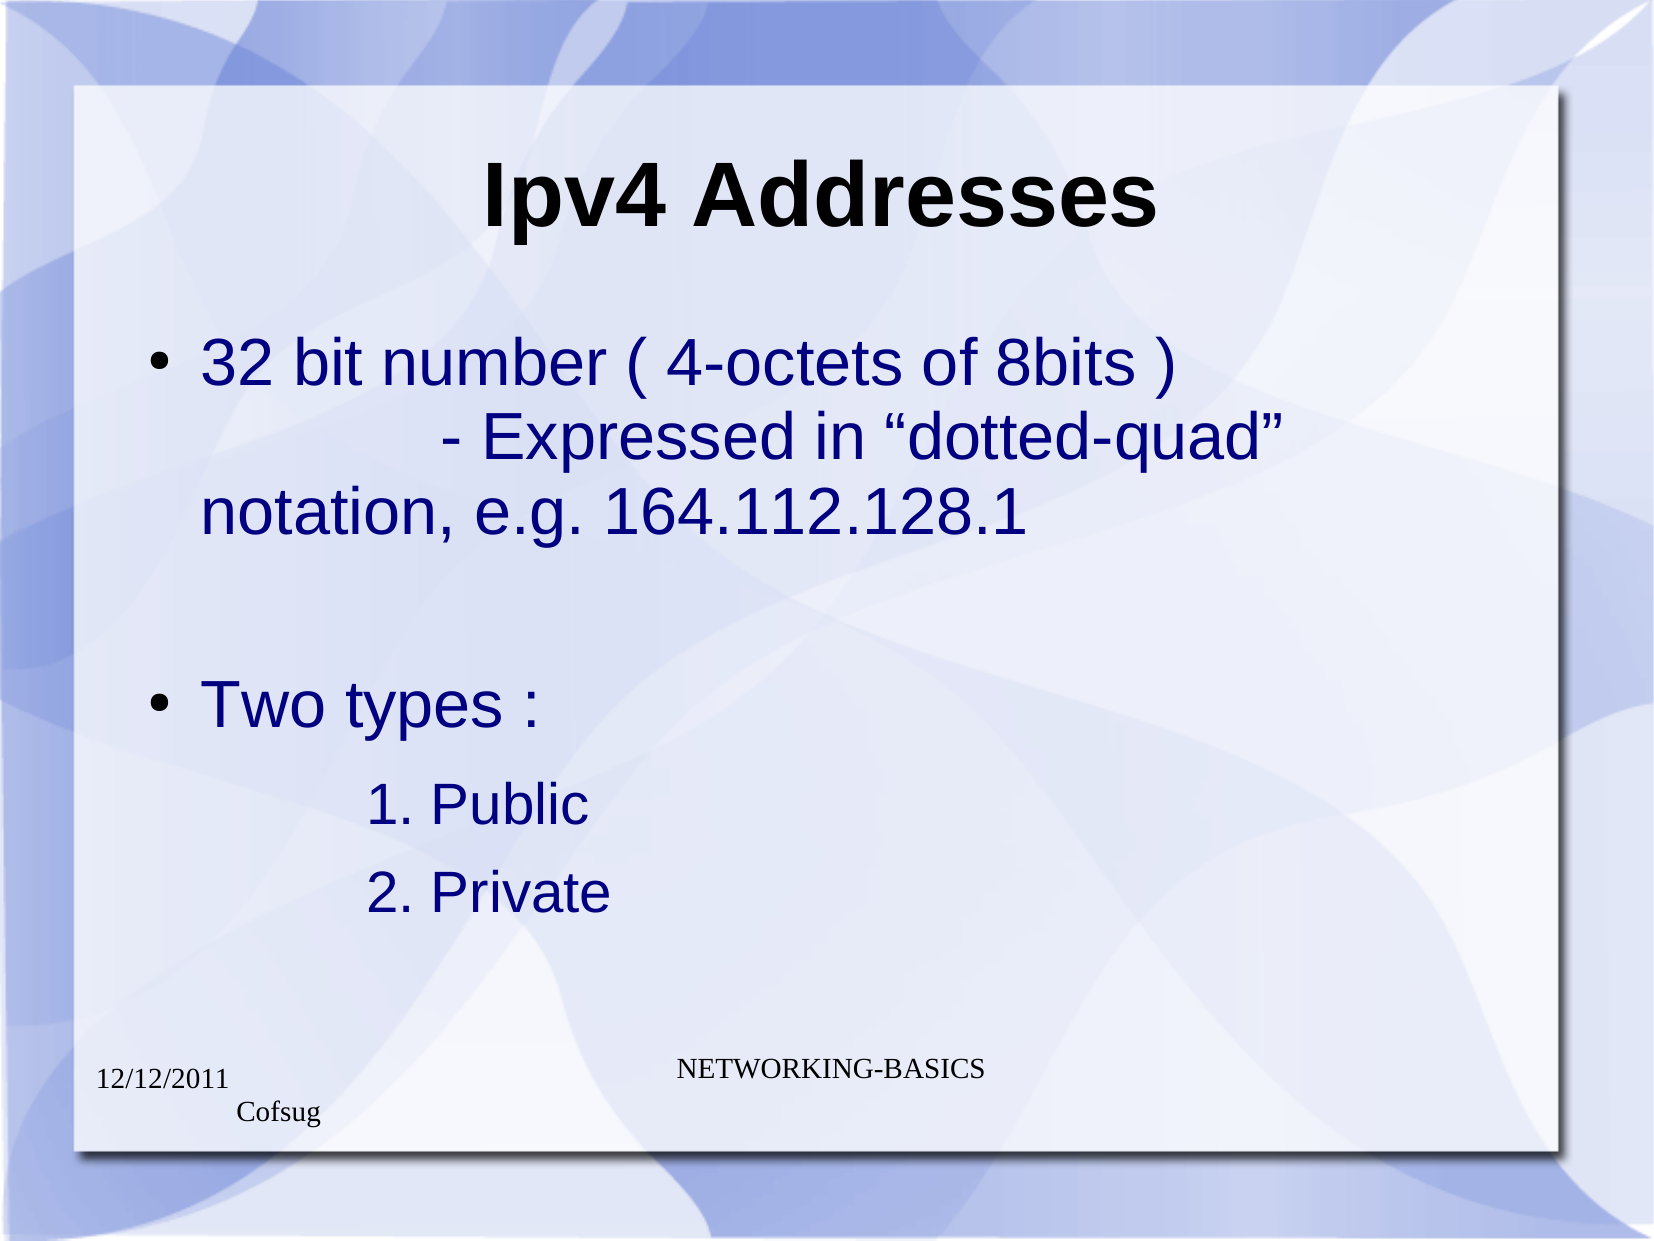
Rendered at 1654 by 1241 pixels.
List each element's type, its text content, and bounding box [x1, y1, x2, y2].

picture [0, 0, 1654, 1241]
list 32 bit number ( 4-octets of 8bits ) - Expressed in “dotted-quad” notation, e.g. 164.112.128.1 Two types : 1. Public 2. Private [129, 324, 1489, 1217]
title Ipv4 Addresses [82, 98, 1536, 291]
